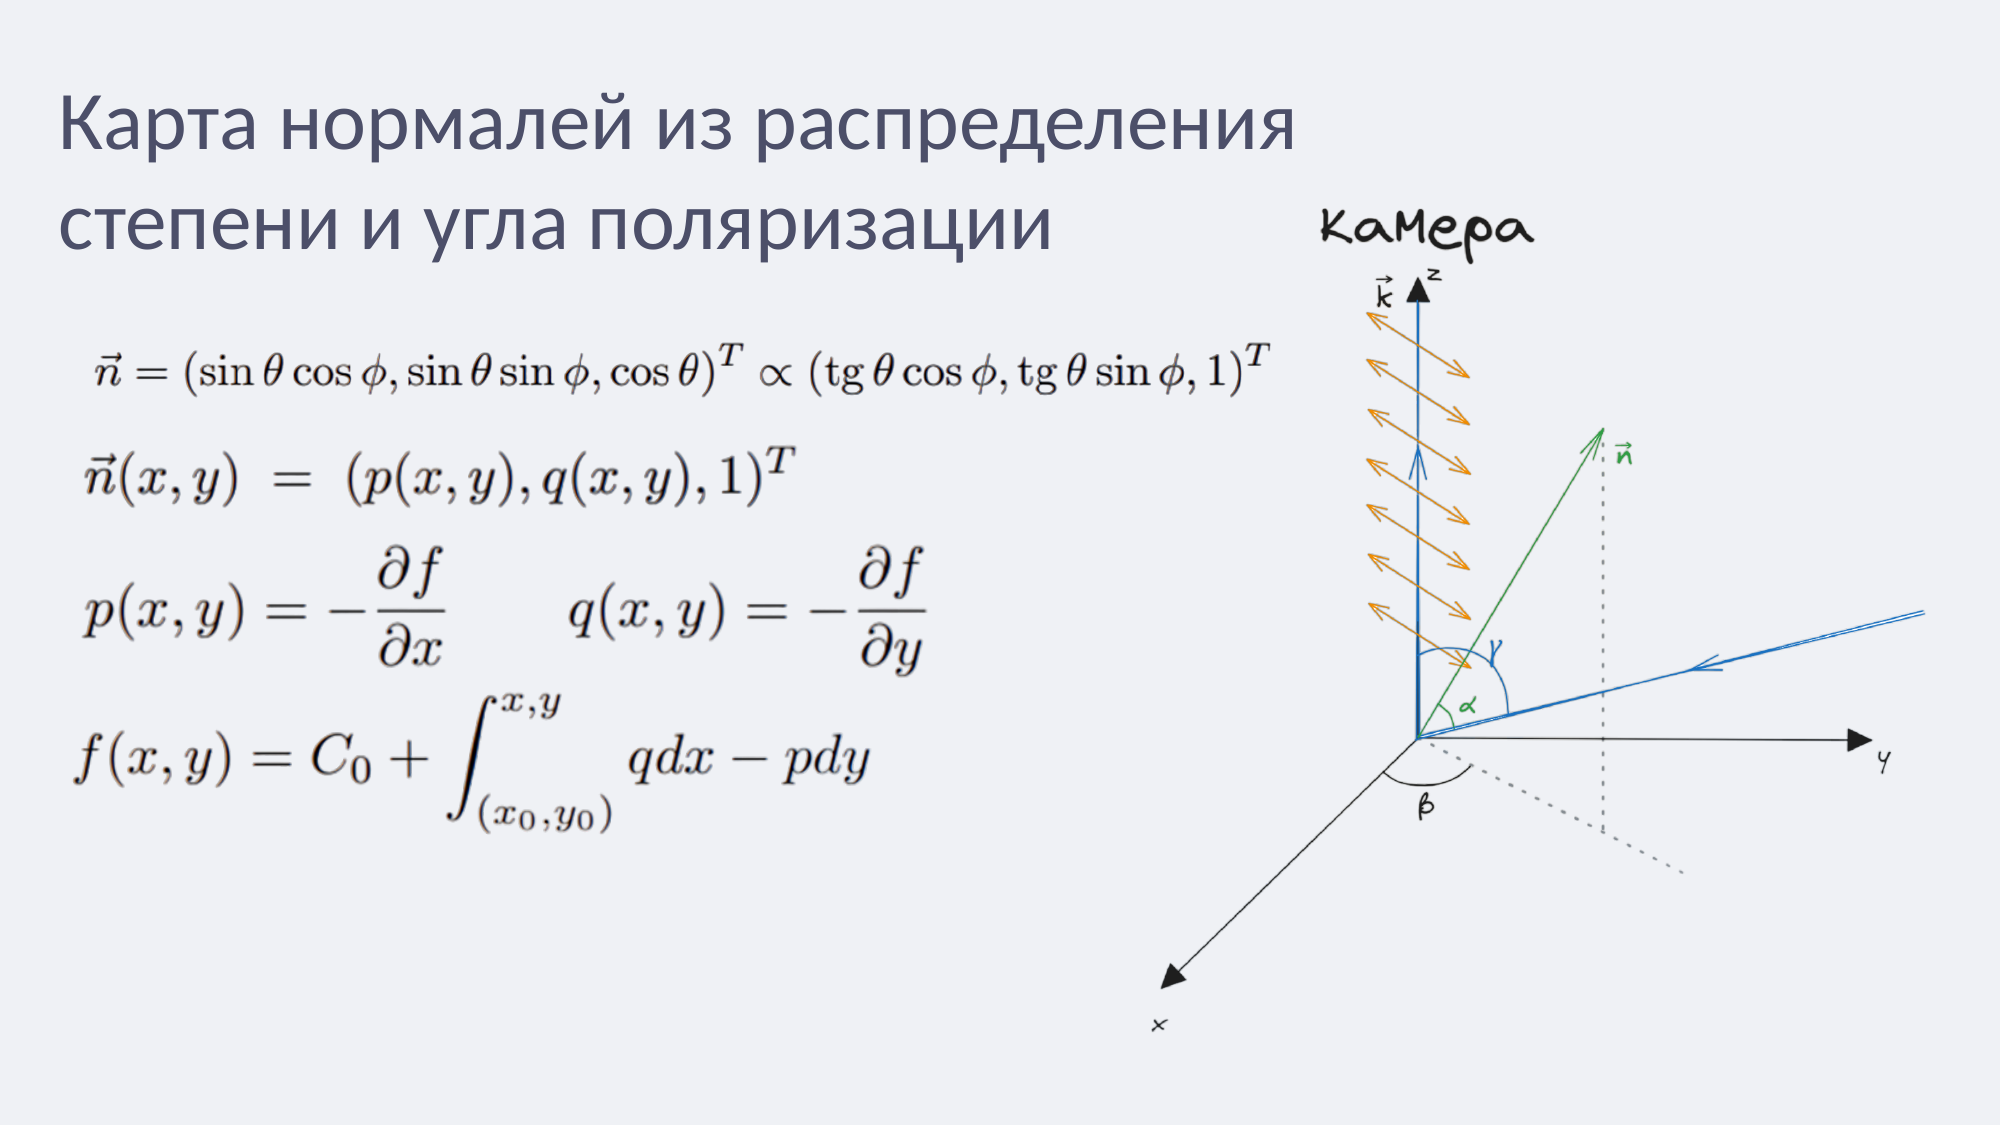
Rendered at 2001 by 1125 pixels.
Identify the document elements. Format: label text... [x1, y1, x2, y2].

picture [64, 170, 1941, 1057]
picture [59, 442, 962, 835]
title Карта нормалей из распределения степени и угла поляризации [59, 0, 1559, 363]
